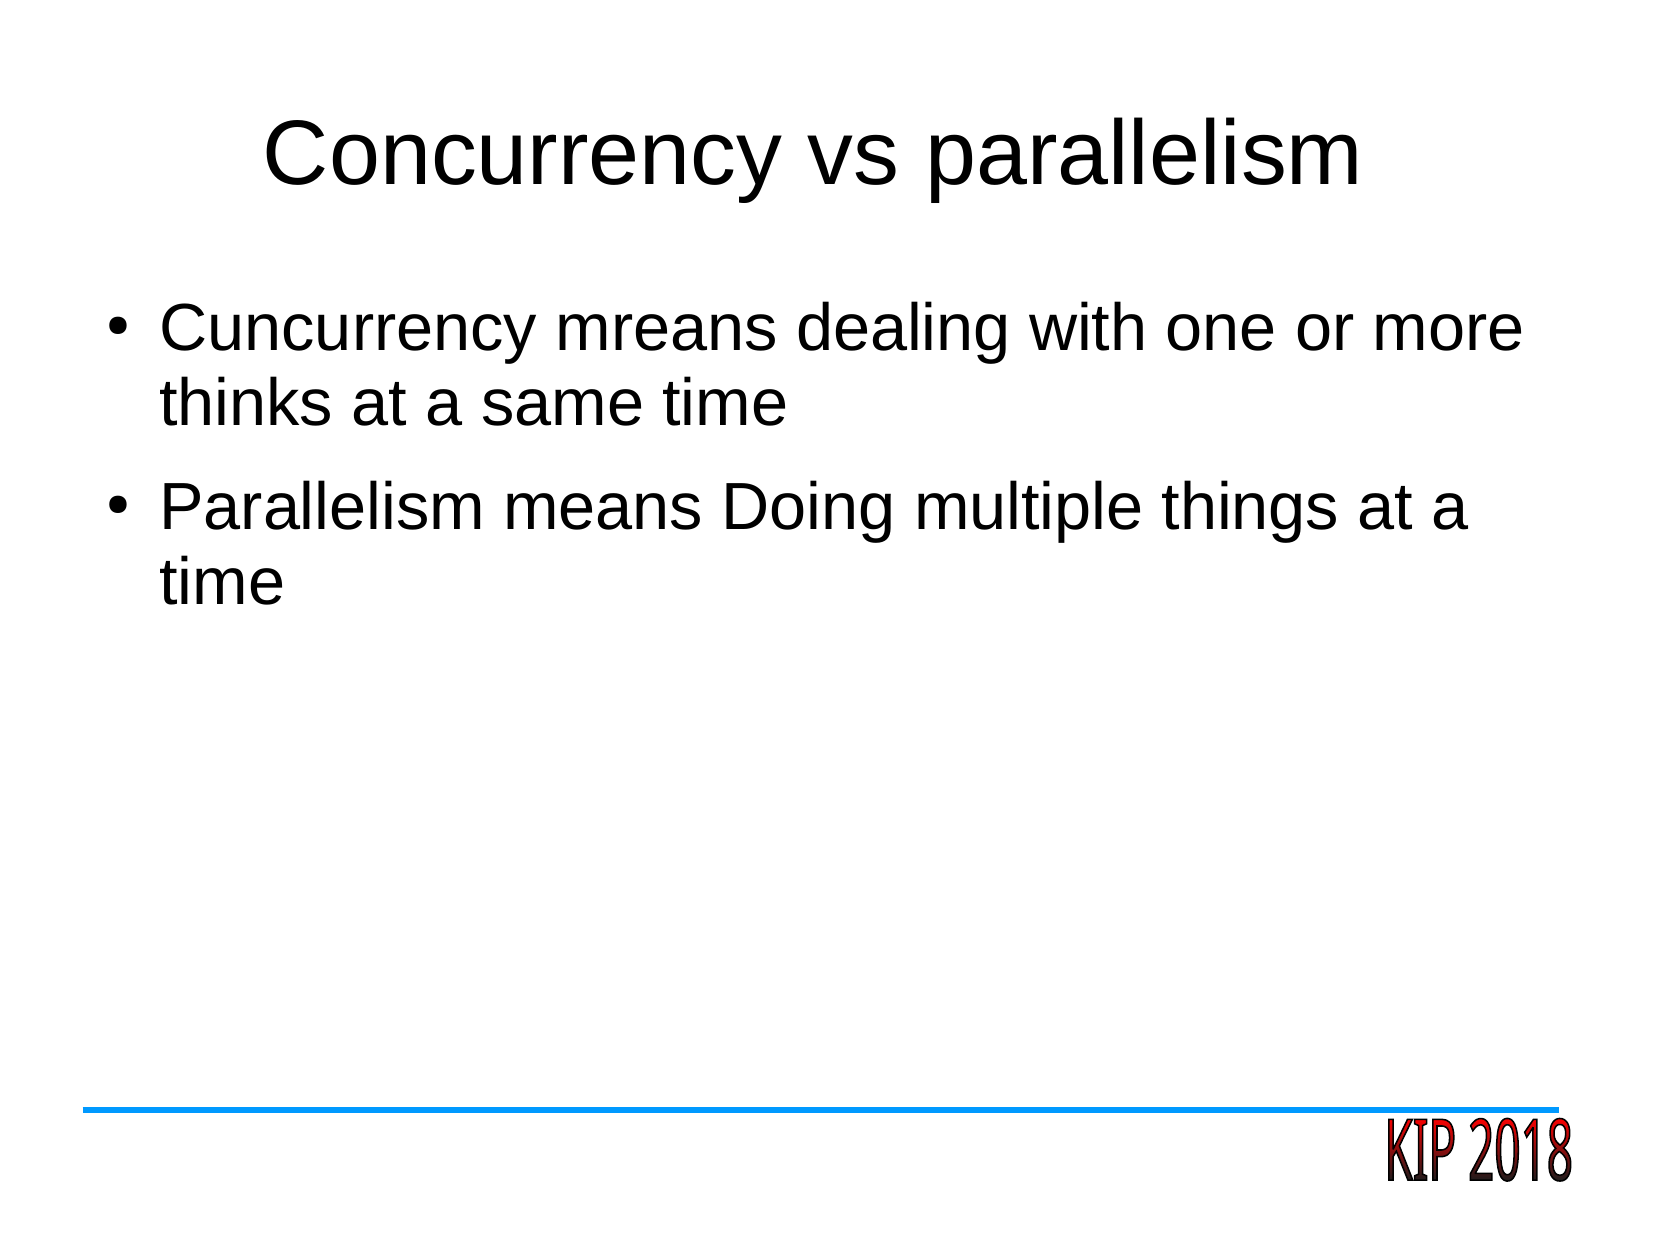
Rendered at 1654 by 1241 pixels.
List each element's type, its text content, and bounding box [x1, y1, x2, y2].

title Concurrency vs parallelism [82, 49, 1571, 257]
list Cuncurrency mreans dealing with one or more thinks at a same time Parallelism means Doing multiple things at a time [88, 290, 1544, 1010]
